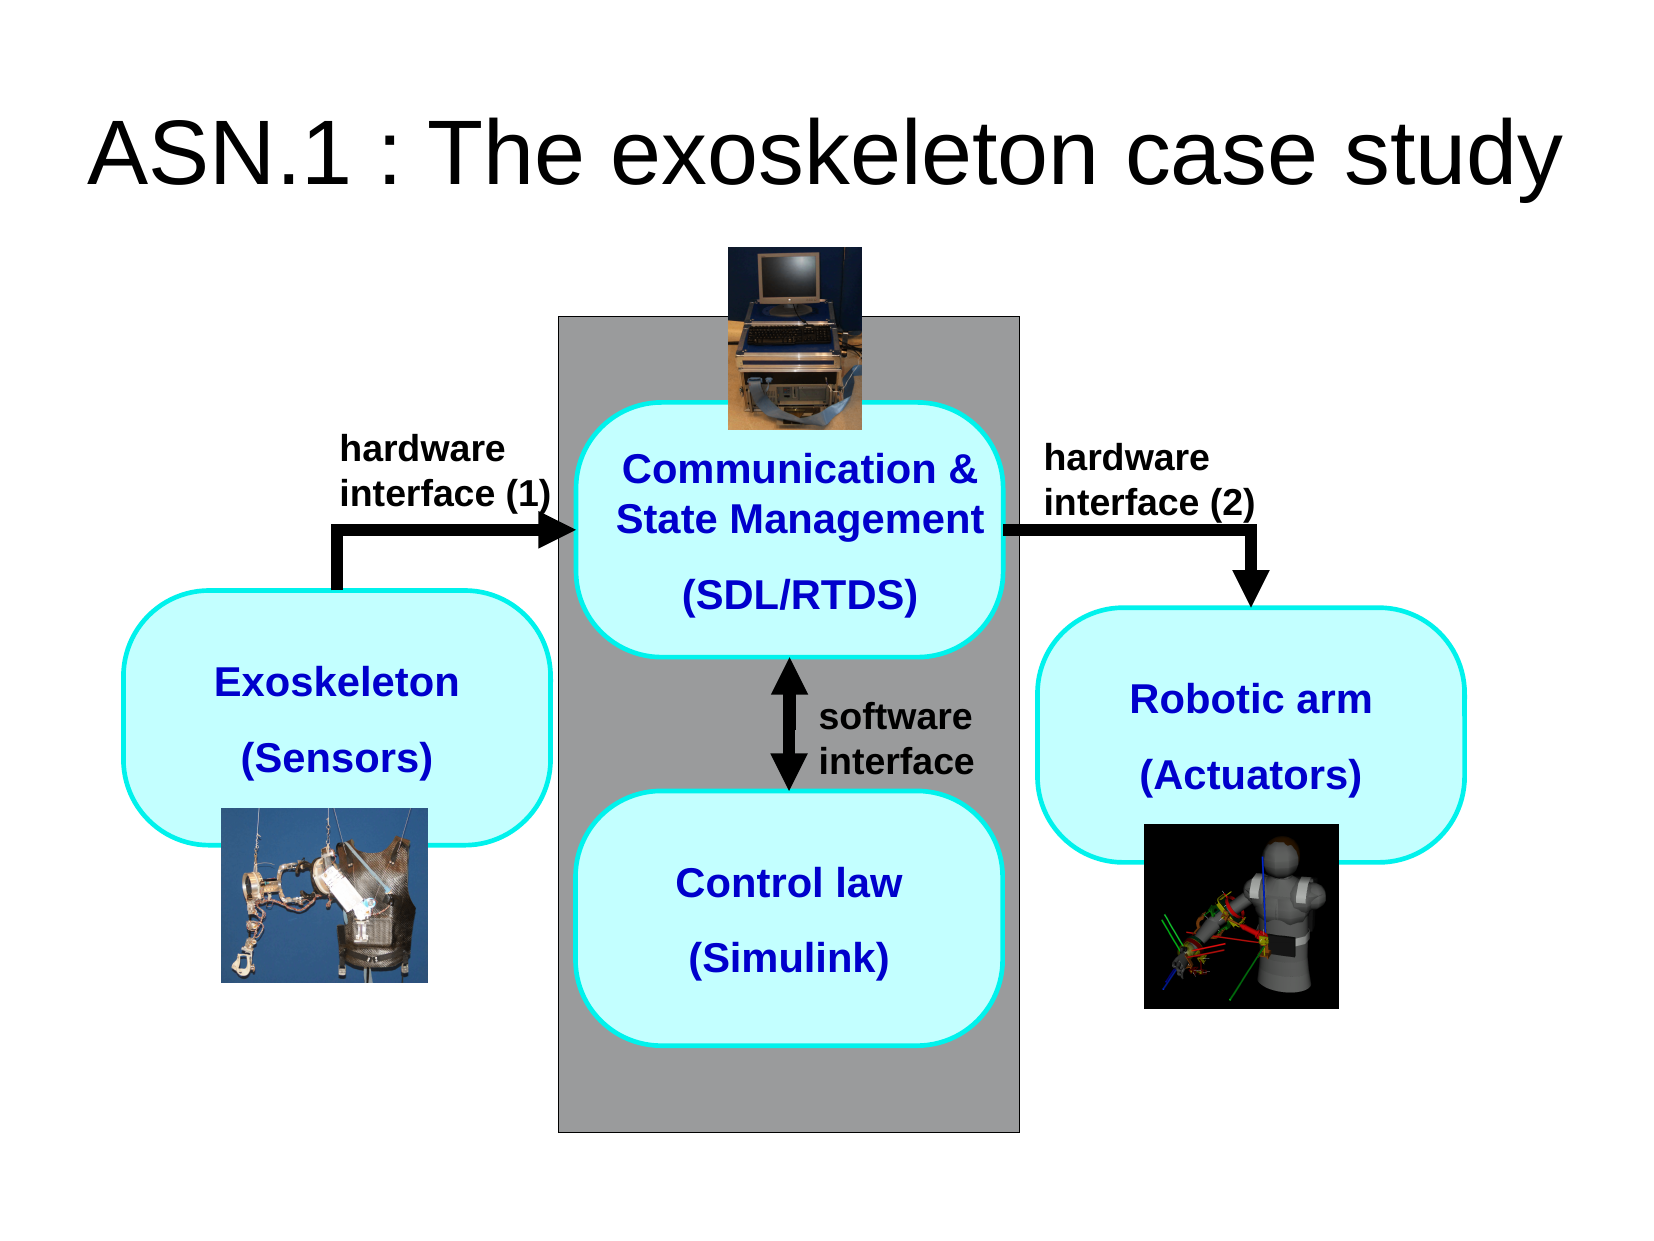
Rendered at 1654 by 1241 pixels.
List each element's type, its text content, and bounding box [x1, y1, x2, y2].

text_box hardware interface (1) [289, 416, 567, 522]
text_box hardware interface (2) [993, 425, 1271, 531]
title ASN.1 : The exoskeleton case study [82, 49, 1571, 257]
text_box Control law (Simulink) [575, 790, 1003, 1046]
text_box [558, 316, 728, 529]
text_box [862, 316, 1020, 445]
text_box Robotic arm (Actuators) [1037, 607, 1465, 863]
picture [1144, 824, 1339, 1009]
picture [728, 247, 862, 430]
text_box Exoskeleton (Sensors) [123, 590, 551, 846]
text_box [558, 531, 1020, 1133]
picture [221, 808, 428, 983]
text_box Communication & State Management (SDL/RTDS) [576, 402, 1004, 658]
text_box software interface [768, 683, 990, 790]
